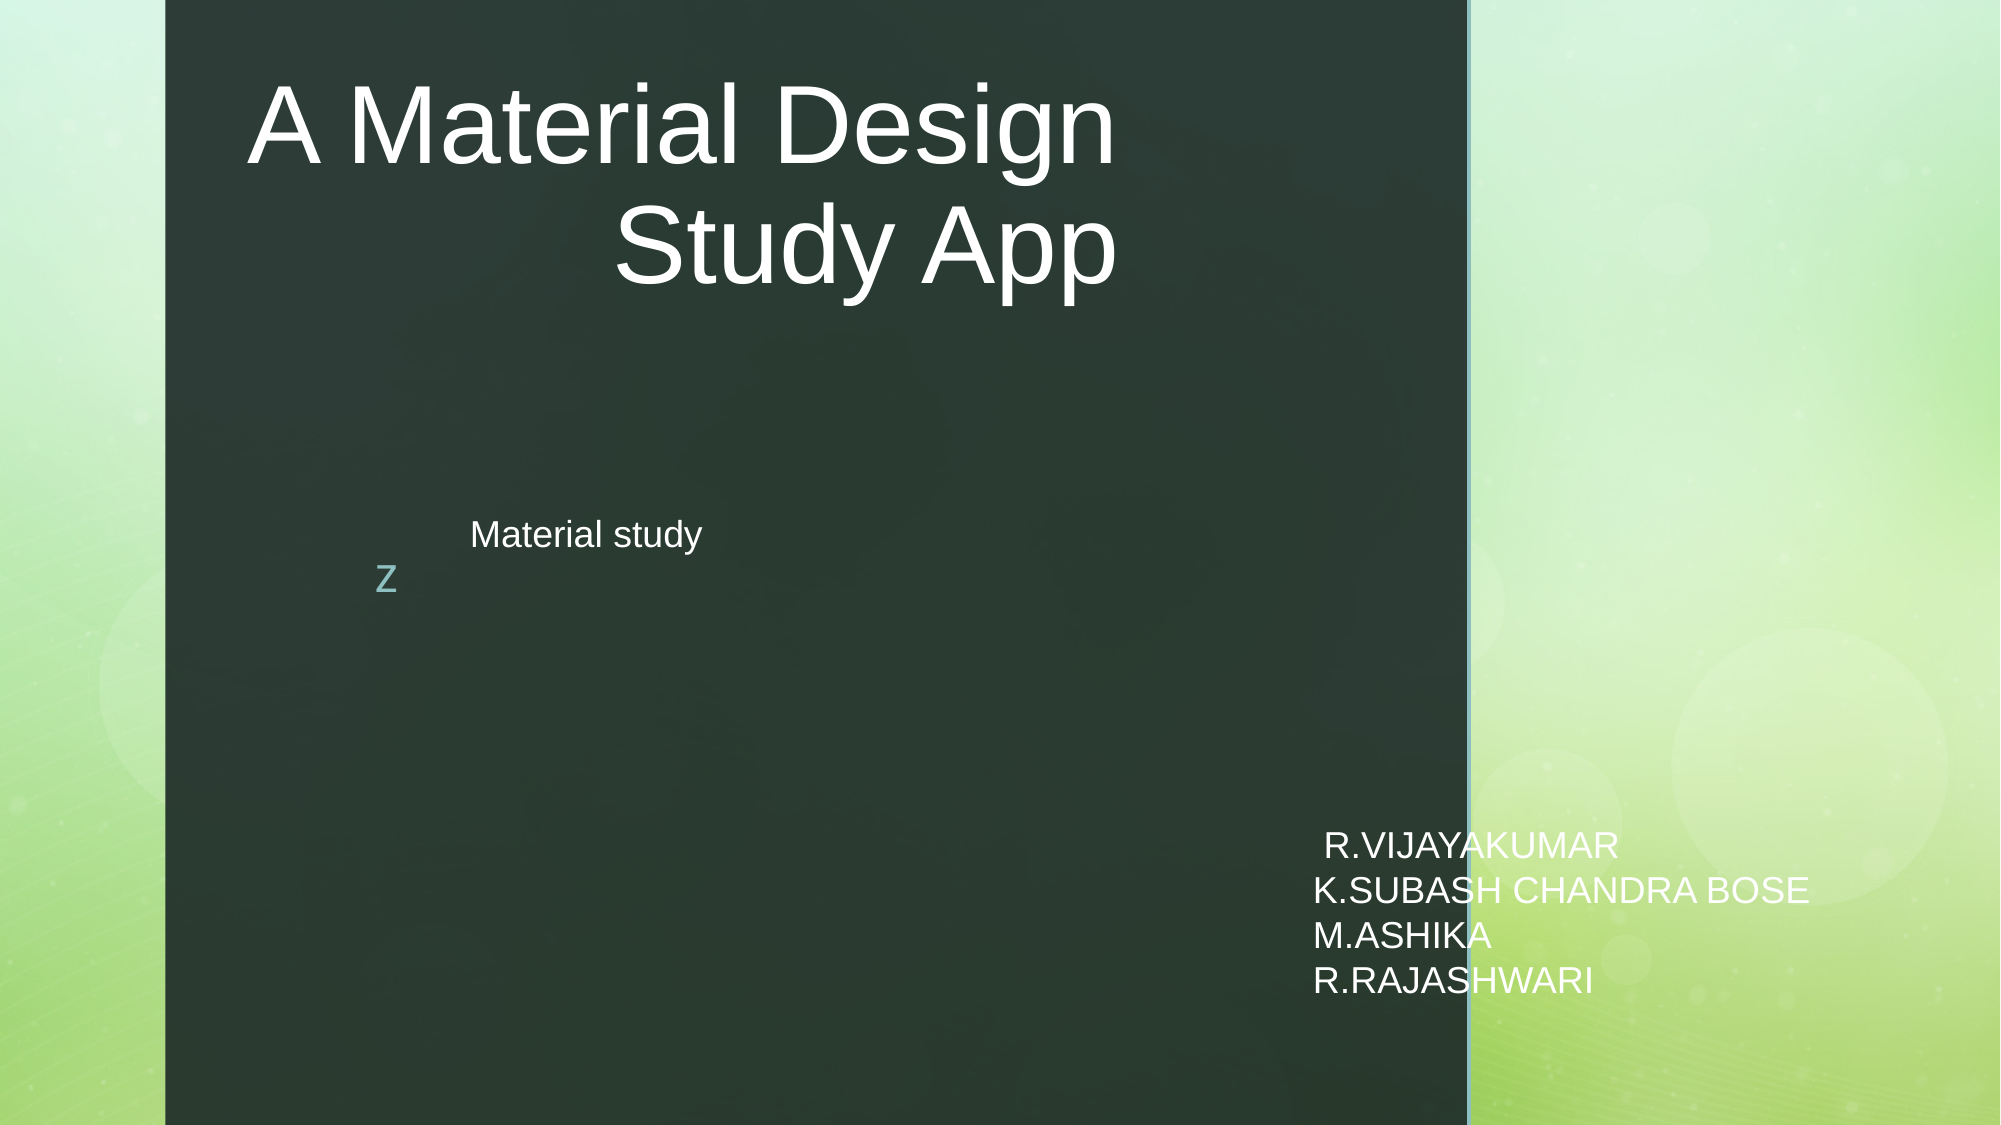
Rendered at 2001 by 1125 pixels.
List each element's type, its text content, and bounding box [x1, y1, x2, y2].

title A Material Design Study App [232, 59, 1138, 432]
text_box R.VIJAYAKUMAR K.SUBASH CHANDRA BOSE M.ASHIKA R.RAJASHWARI [1297, 813, 1987, 1011]
subtitle Material study [454, 372, 1334, 563]
